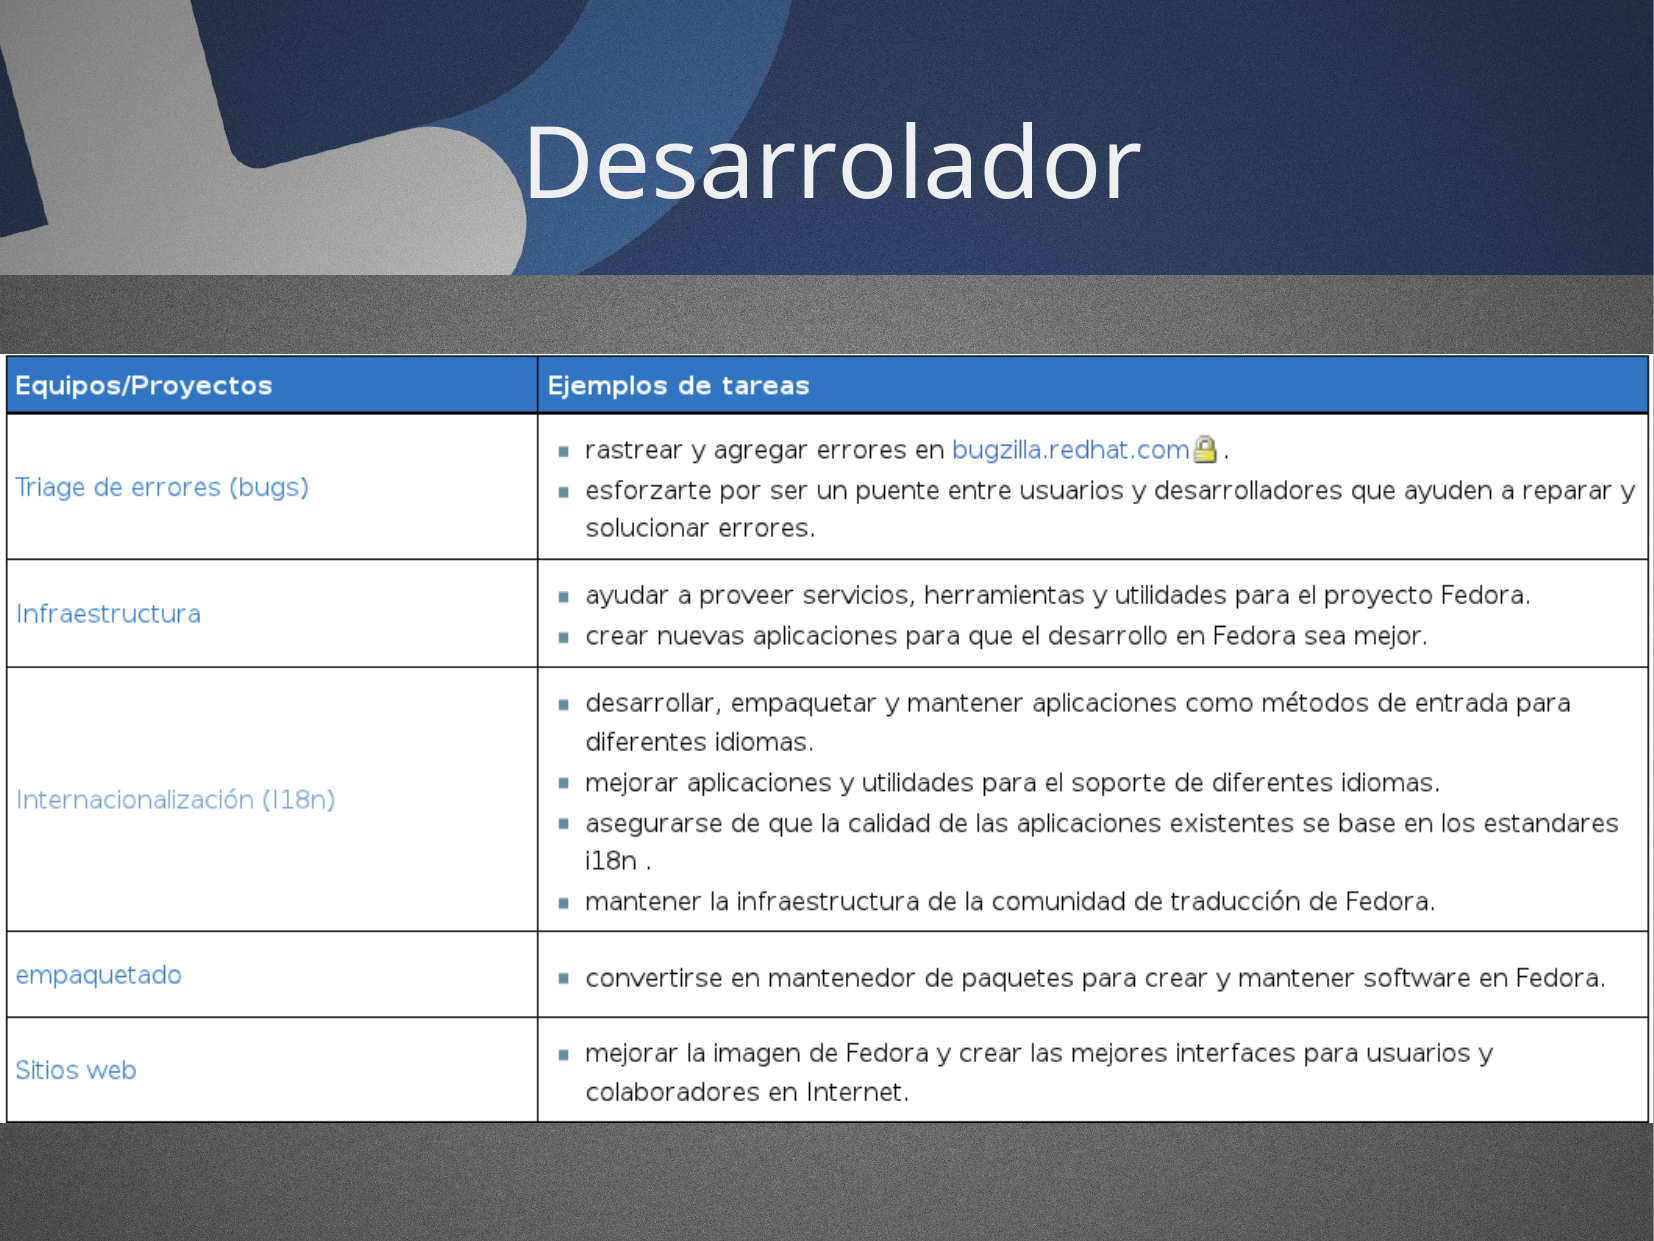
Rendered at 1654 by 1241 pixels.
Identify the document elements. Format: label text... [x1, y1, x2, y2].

picture [0, 0, 1654, 1241]
text_box Desarrolador [88, 58, 1577, 266]
